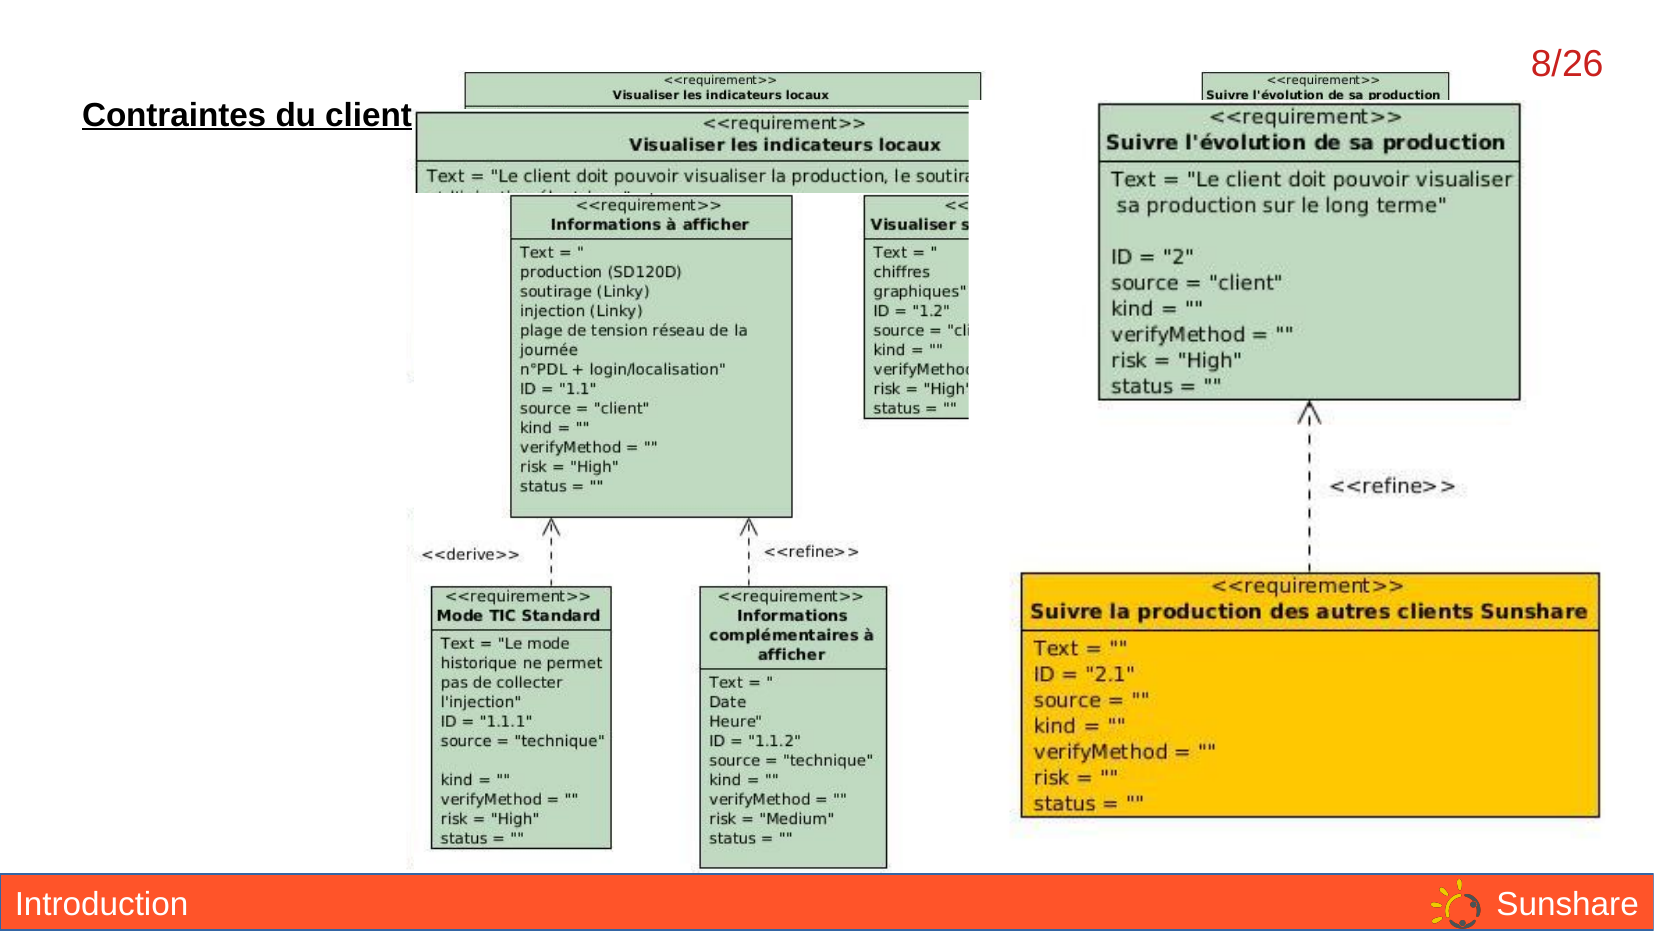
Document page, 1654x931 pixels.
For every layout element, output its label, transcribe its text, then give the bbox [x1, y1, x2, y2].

picture [307, 100, 1606, 873]
text_box Introduction [0, 874, 367, 931]
picture [1429, 877, 1483, 931]
title Contraintes du client [82, 37, 1571, 193]
